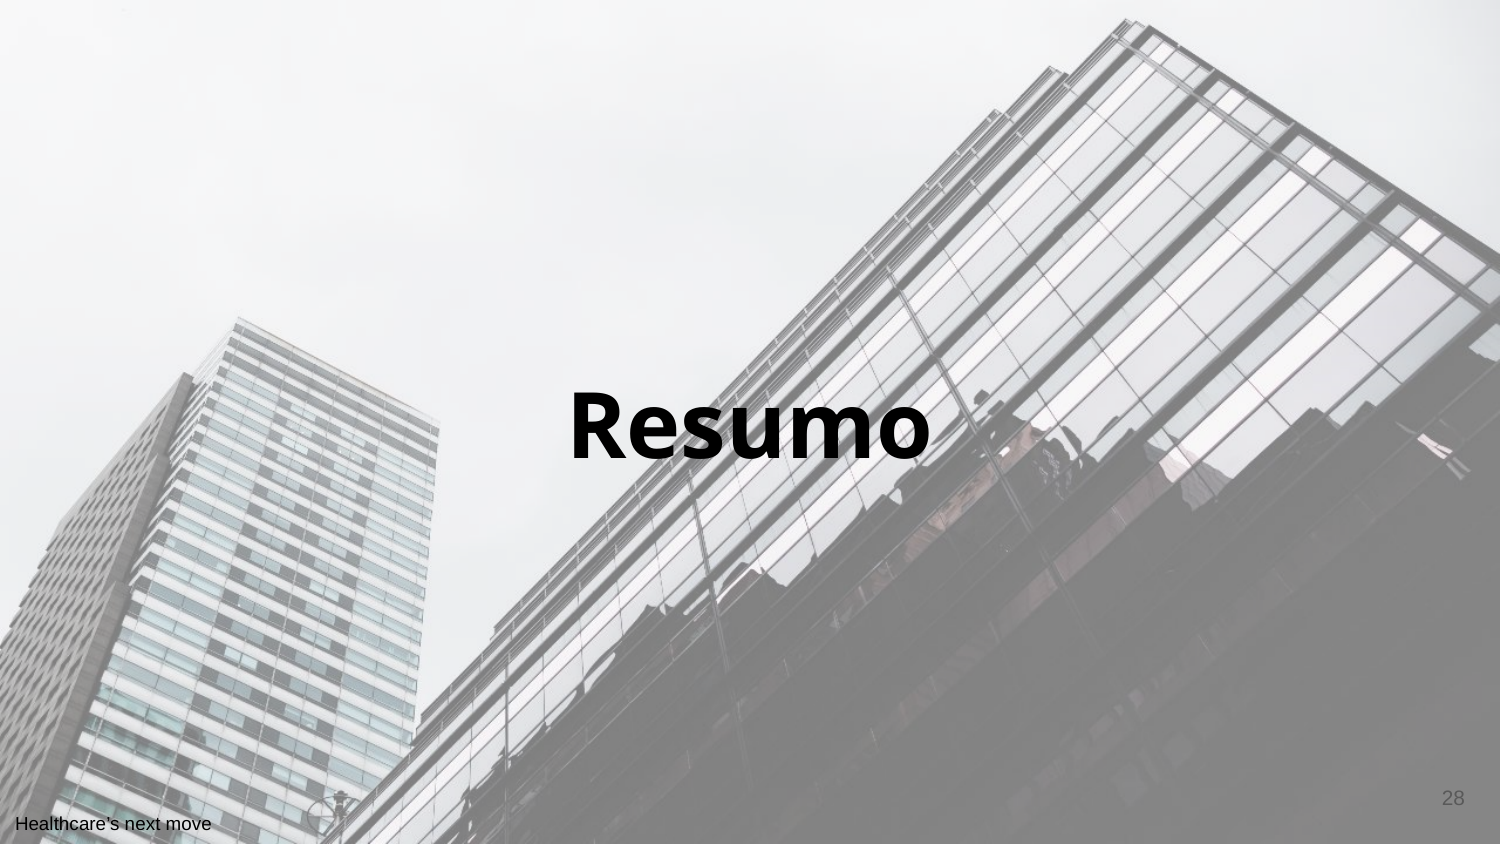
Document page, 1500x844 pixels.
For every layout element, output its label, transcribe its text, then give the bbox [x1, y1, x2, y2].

picture [0, 0, 1500, 844]
slide_number <number> [1389, 764, 1480, 830]
title Resumo [51, 352, 1449, 491]
